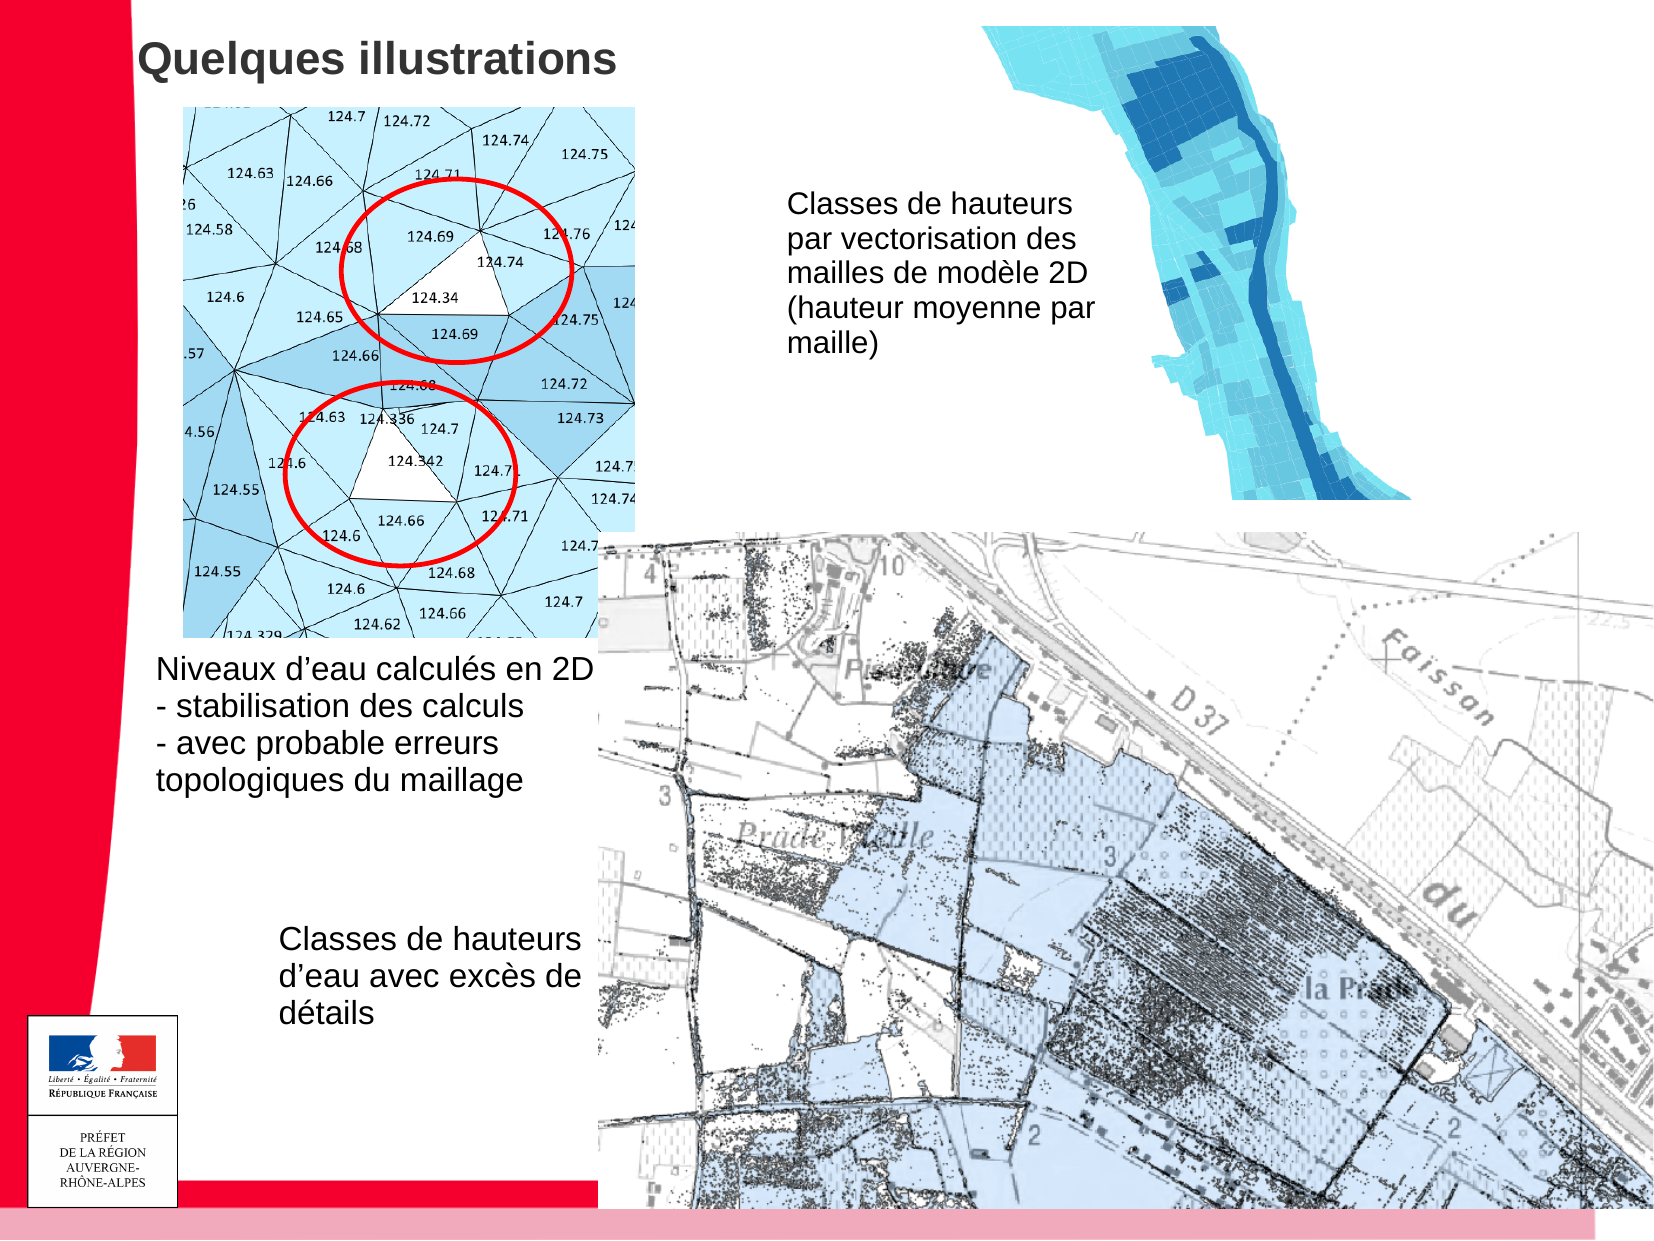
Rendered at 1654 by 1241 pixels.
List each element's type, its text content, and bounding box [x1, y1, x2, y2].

title Quelques illustrations [137, 17, 1626, 101]
text_box Classes de hauteurs d’eau avec excès de détails [263, 913, 598, 1040]
picture [0, 0, 1654, 1240]
text_box Niveaux d’eau calculés en 2D : - stabilisation des calculs - avec probable erreurs topologiques du maillage [141, 643, 598, 841]
text_box Classes de hauteurs par vectorisation des mailles de modèle 2D (hauteur moyenne par maille) [772, 178, 1143, 377]
